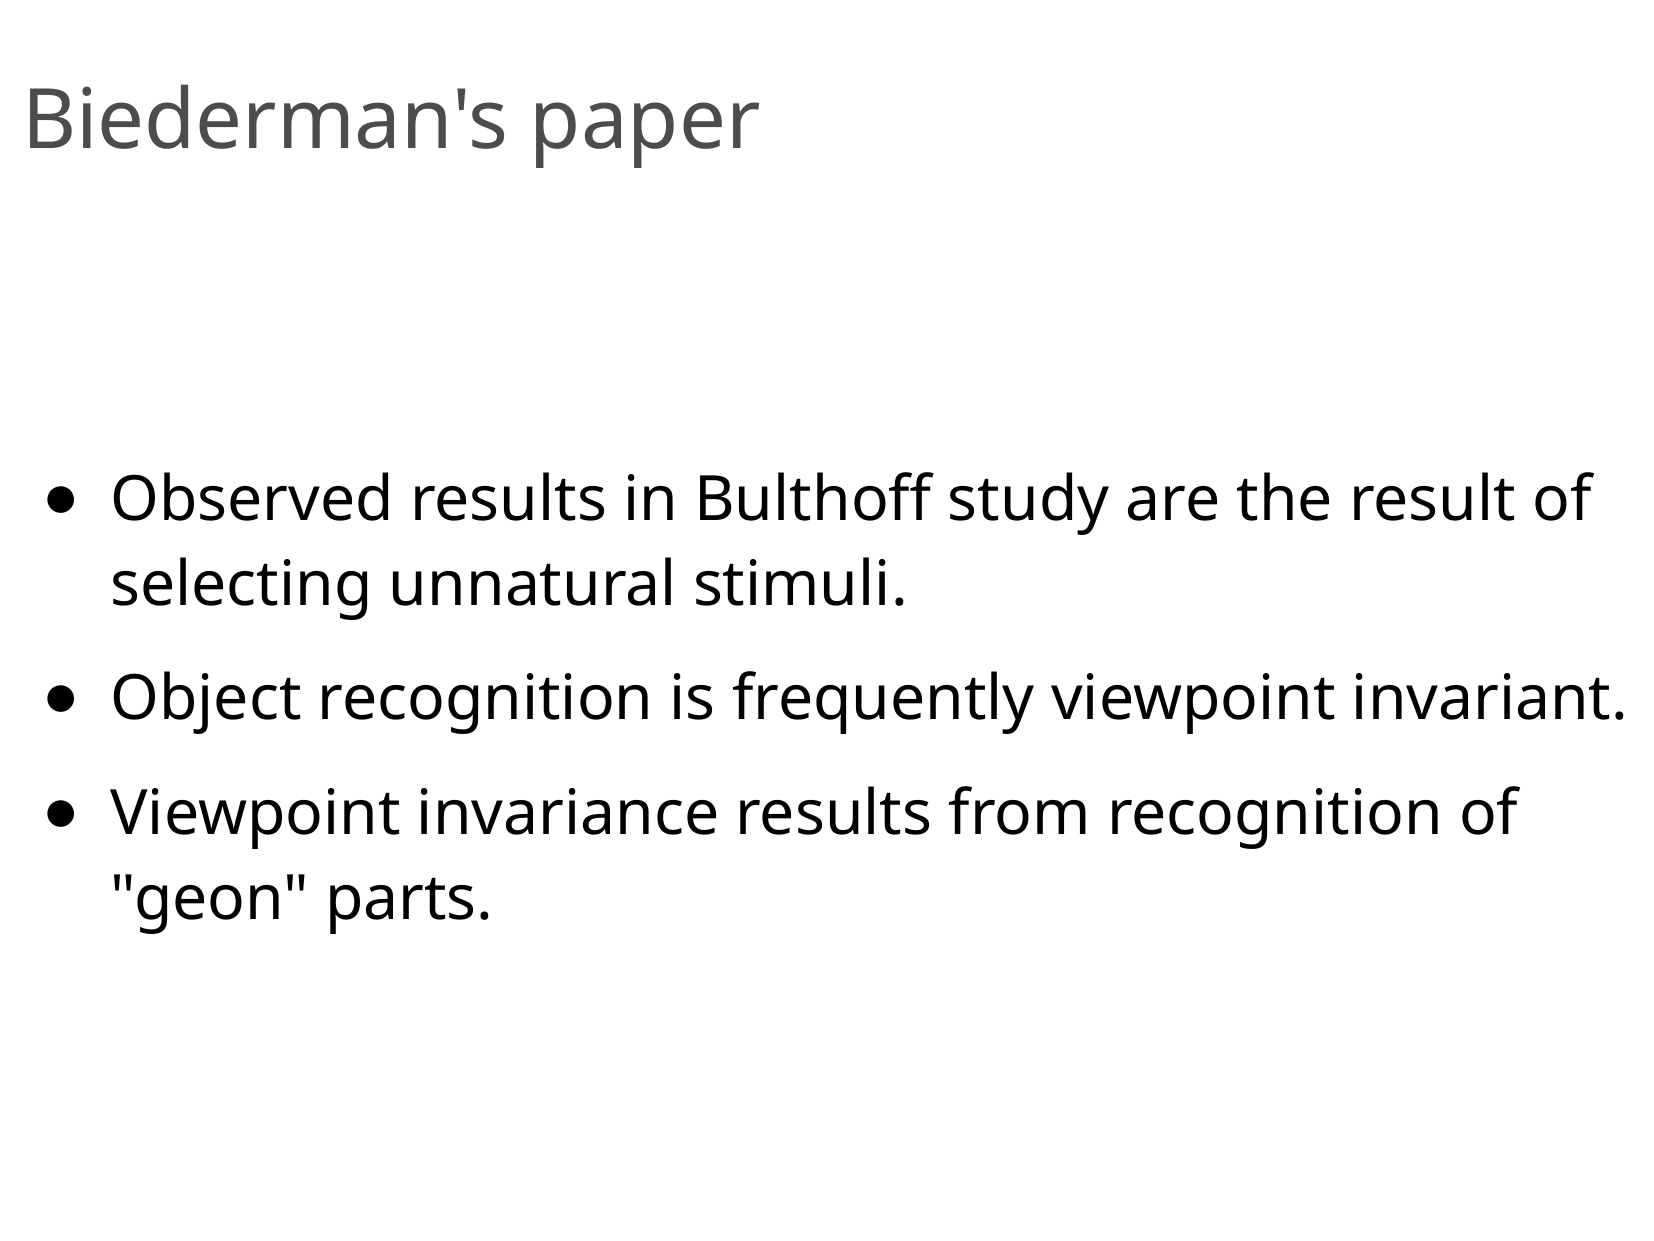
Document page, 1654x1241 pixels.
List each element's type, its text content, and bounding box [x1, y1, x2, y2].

list Observed results in Bulthoff study are the result of selecting unnatural stimuli. Object recognition is frequently viewpoint invariant. Viewpoint invariance results from recognition of "geon" parts. [25, 226, 1654, 1166]
title Biederman's paper [22, 19, 1654, 213]
